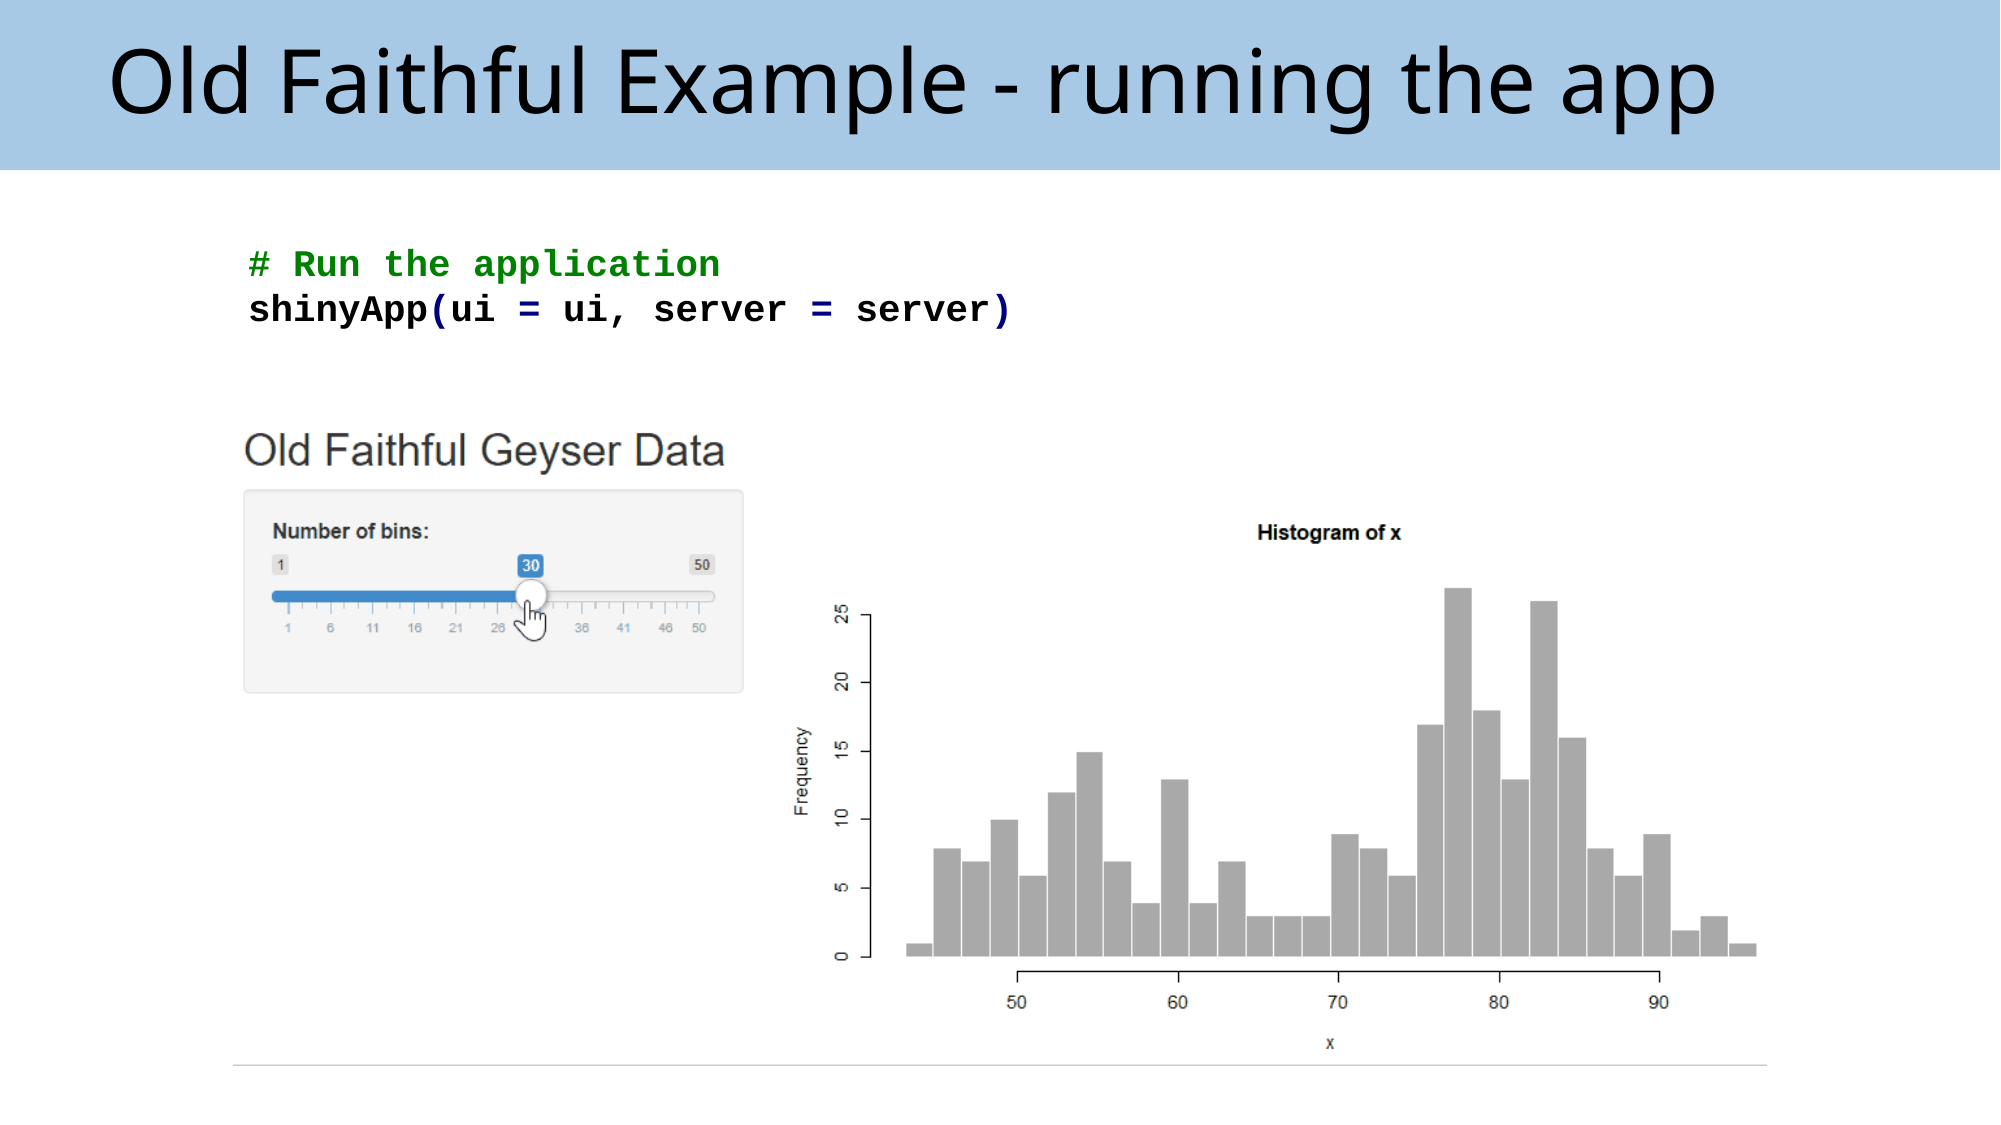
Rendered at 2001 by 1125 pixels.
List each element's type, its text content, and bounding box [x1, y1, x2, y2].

picture [233, 415, 1767, 1066]
text_box Old Faithful Example - running the app [0, 0, 2000, 171]
list # Run the application shinyApp(ui = ui, server = server) [233, 231, 1767, 348]
